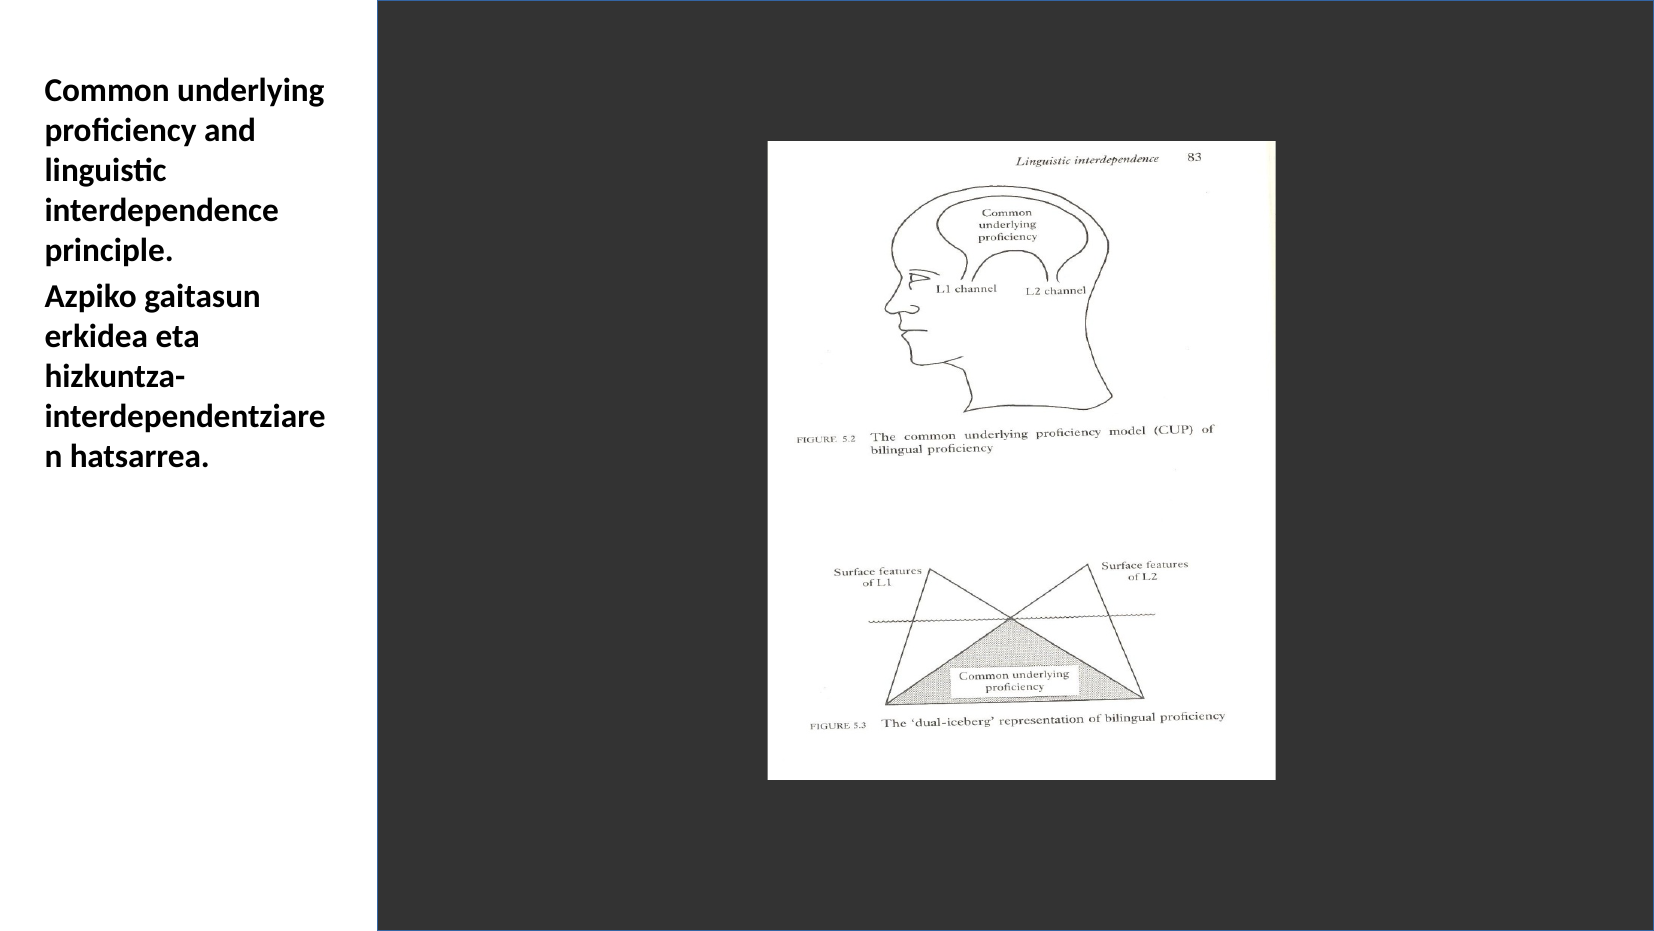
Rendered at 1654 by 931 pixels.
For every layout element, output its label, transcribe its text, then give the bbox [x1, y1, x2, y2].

picture [767, 141, 1276, 780]
list Common underlying proficiency and linguistic interdependence principle. Azpiko gaitasun erkidea eta hizkuntza-interdependentziaren hatsarrea. [29, 60, 355, 898]
